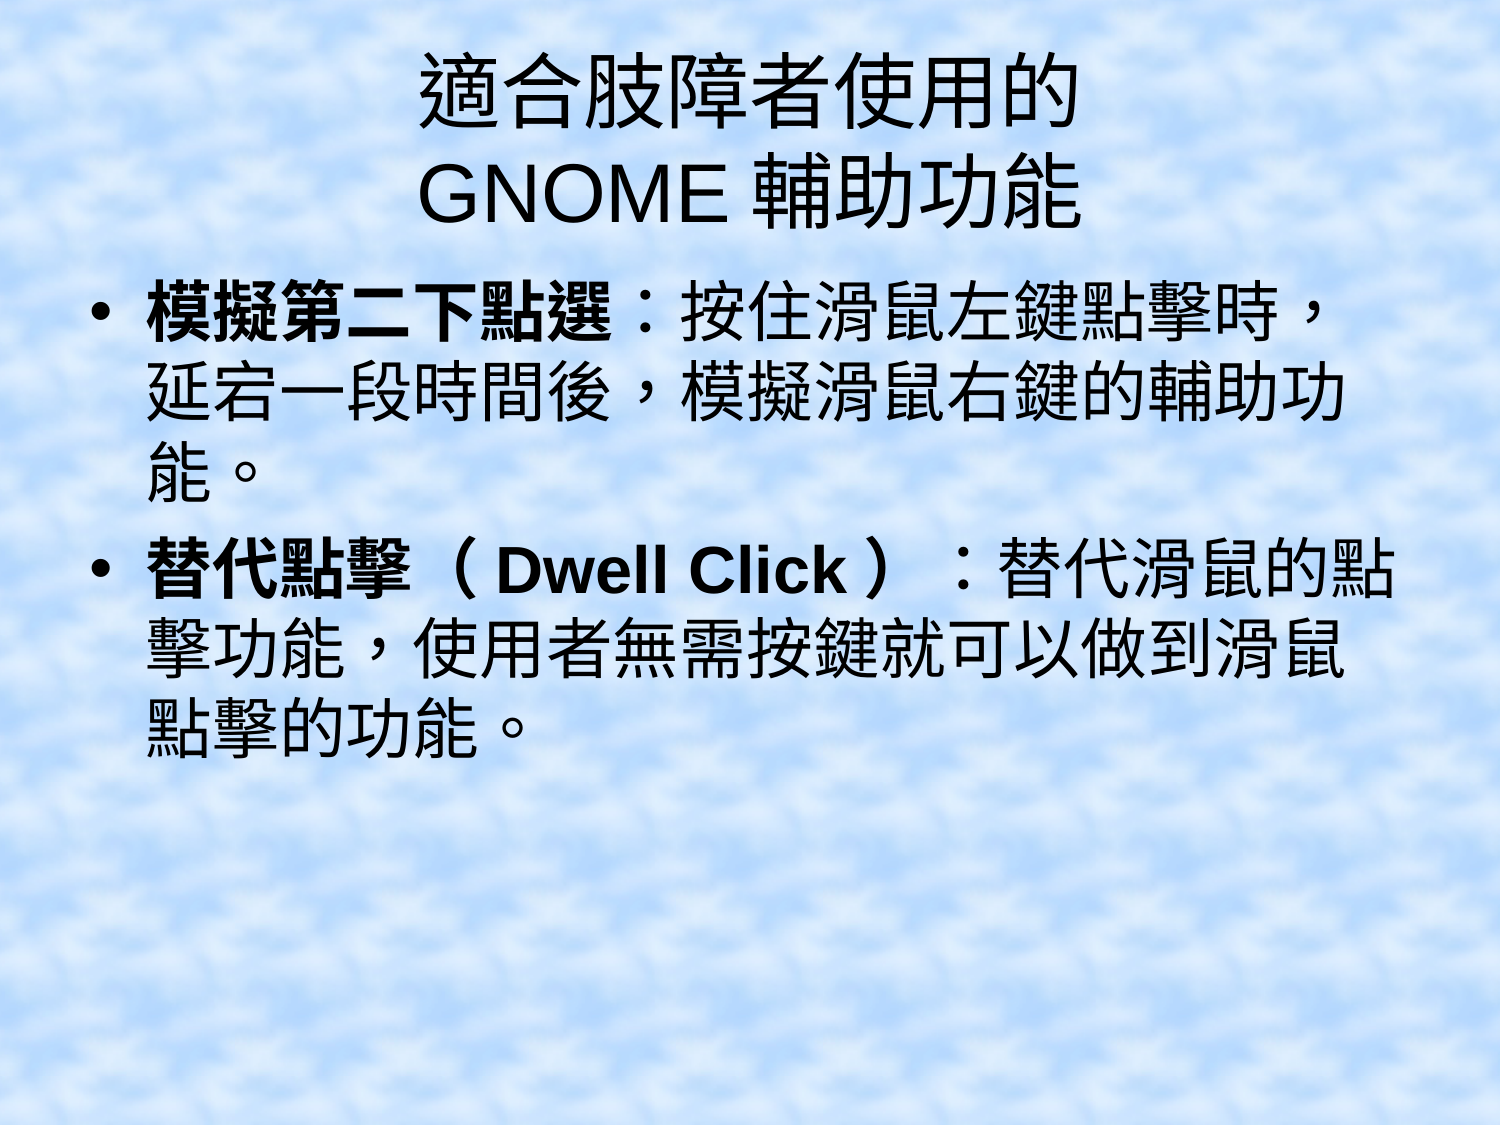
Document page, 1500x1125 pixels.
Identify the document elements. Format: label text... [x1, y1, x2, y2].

picture [0, 0, 1500, 1125]
list 模擬第二下點選：按住滑鼠左鍵點擊時，延宕一段時間後，模擬滑鼠右鍵的輔助功能。 替代點擊（Dwell Click）：替代滑鼠的點擊功能，使用者無需按鍵就可以做到滑鼠點擊的功能。 [75, 262, 1426, 1006]
title 適合肢障者使用的 GNOME輔助功能 [75, 20, 1426, 257]
